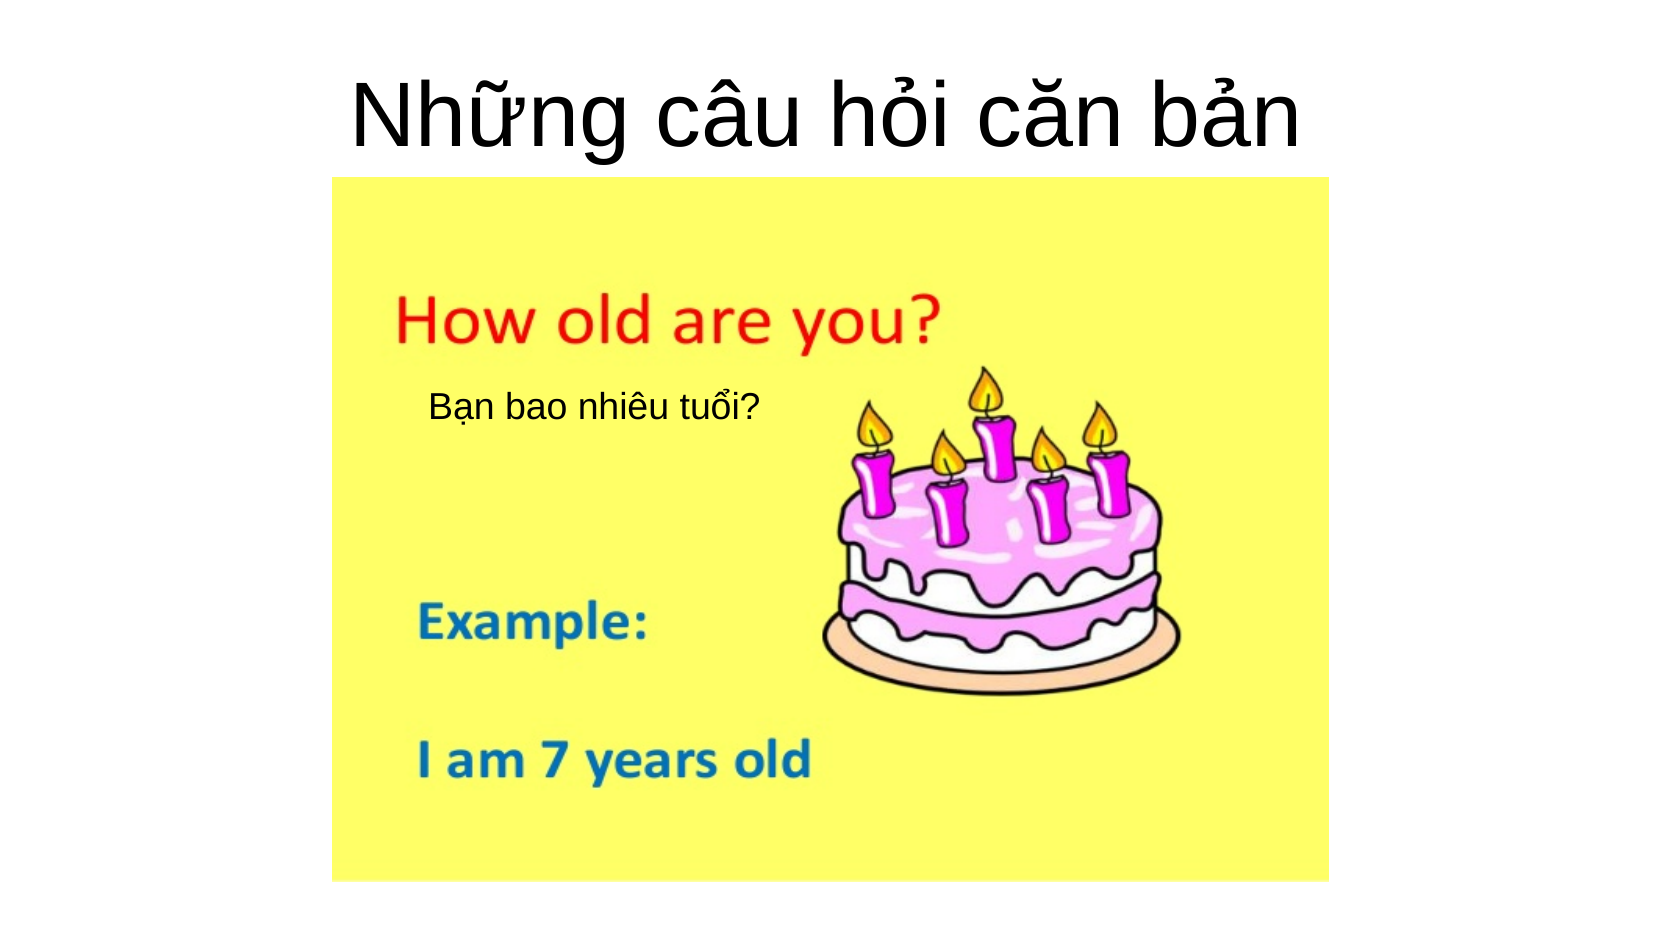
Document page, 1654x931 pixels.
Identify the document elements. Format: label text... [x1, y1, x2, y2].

picture [332, 177, 1329, 882]
text_box Bạn bao nhiêu tuổi? [413, 377, 910, 435]
title Những câu hỏi căn bản [82, 37, 1571, 193]
